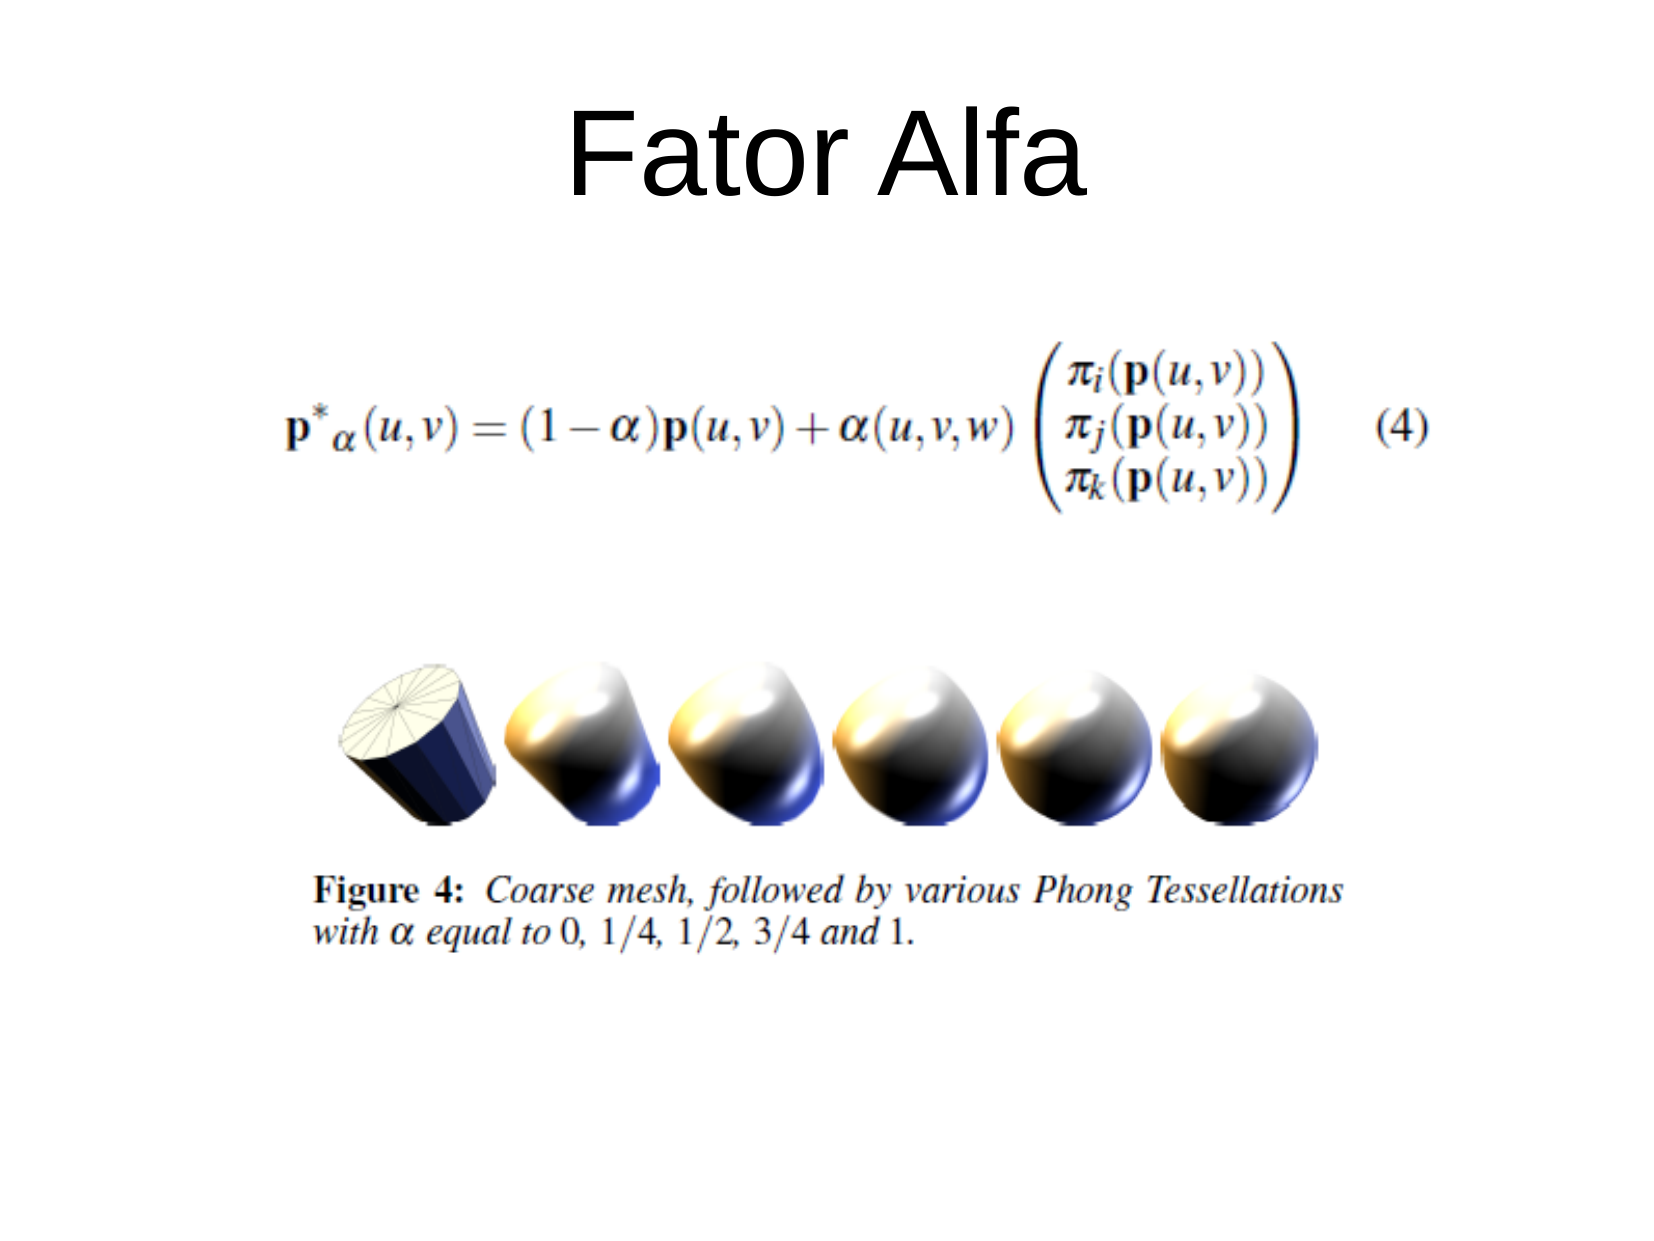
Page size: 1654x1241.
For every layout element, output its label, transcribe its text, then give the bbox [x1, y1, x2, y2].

title Fator Alfa [82, 49, 1571, 257]
picture [207, 602, 1382, 1028]
picture [236, 307, 1502, 556]
